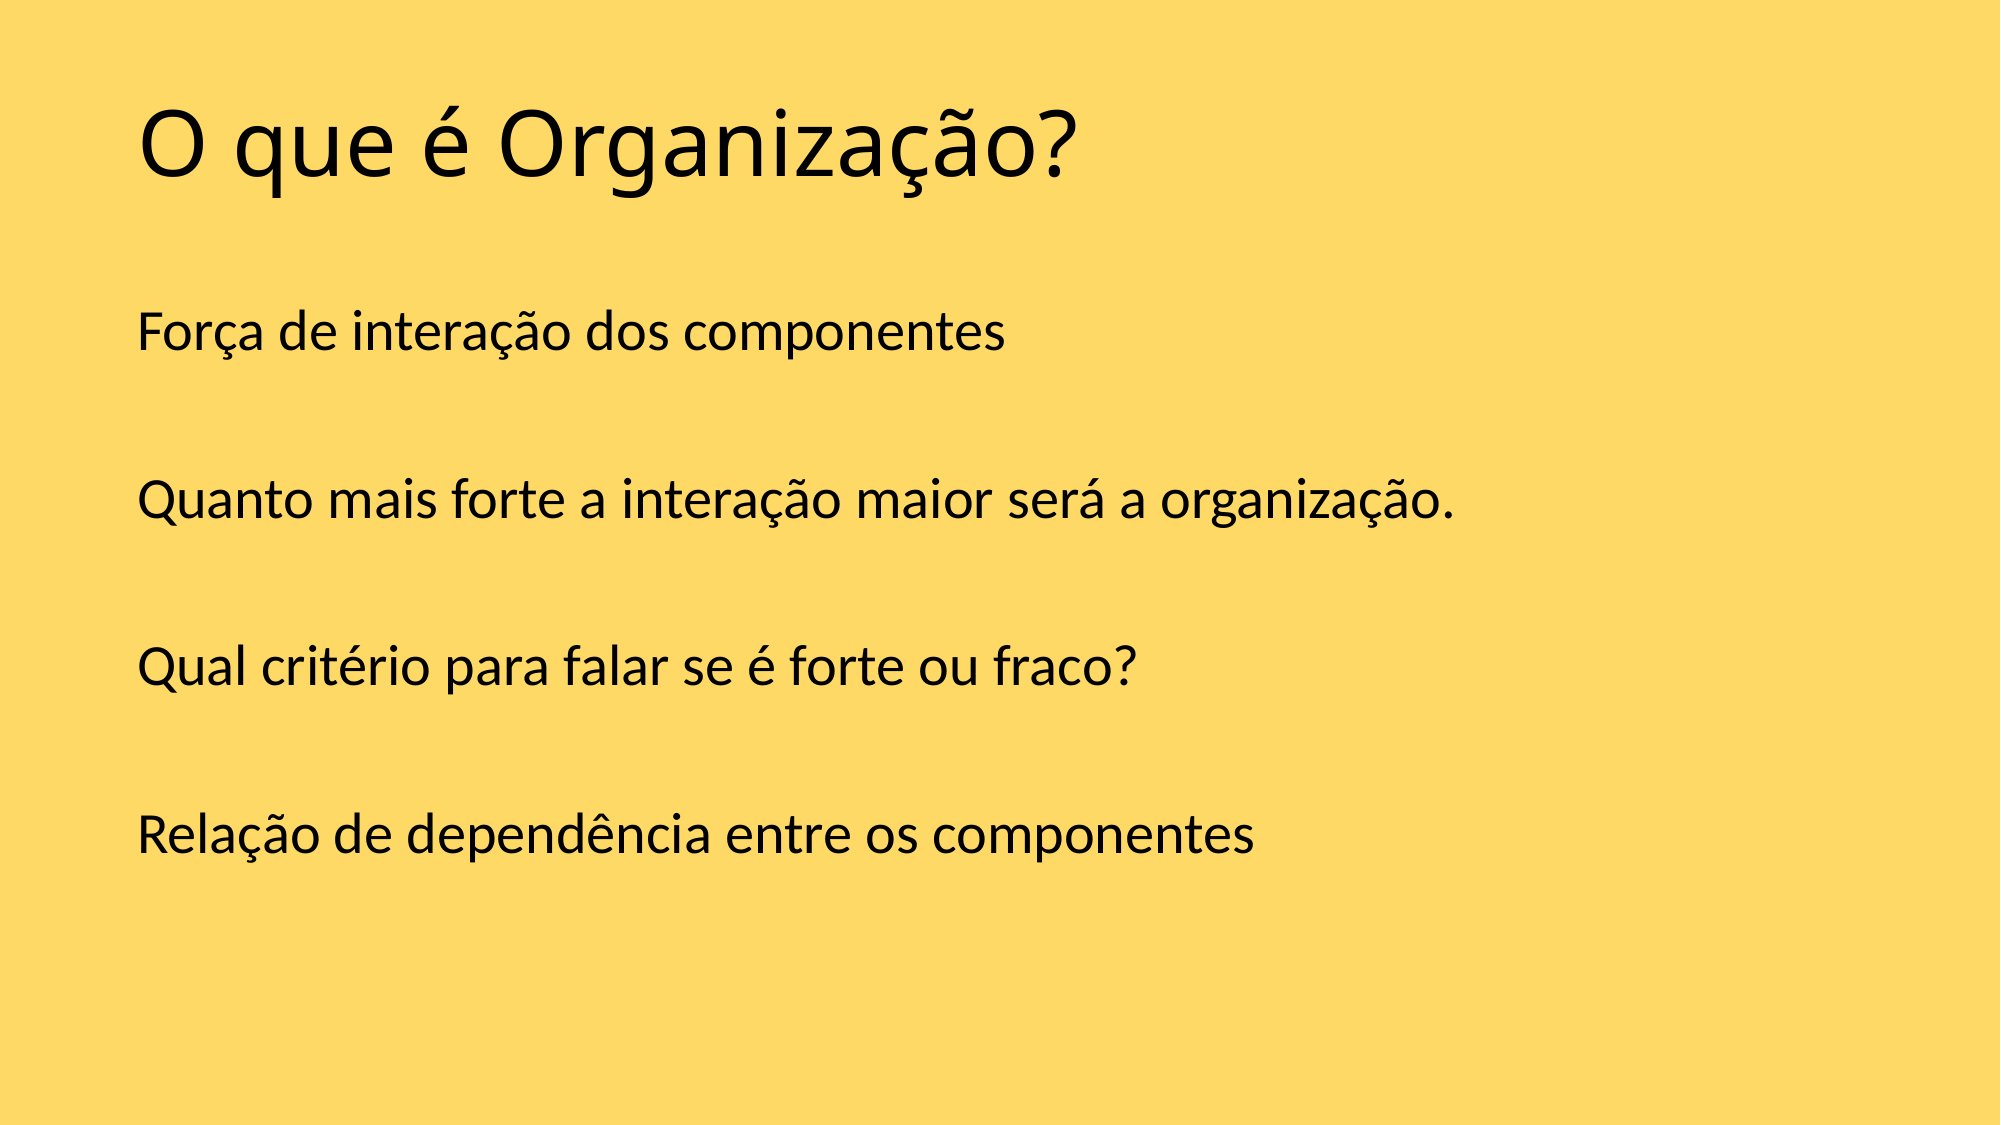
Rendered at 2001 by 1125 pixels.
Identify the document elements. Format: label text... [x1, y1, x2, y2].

title O que é Organização? [122, 37, 1848, 256]
list Força de interação dos componentes Quanto mais forte a interação maior será a organização. Qual critério para falar se é forte ou fraco? Relação de dependência entre os componentes [122, 292, 1848, 1007]
